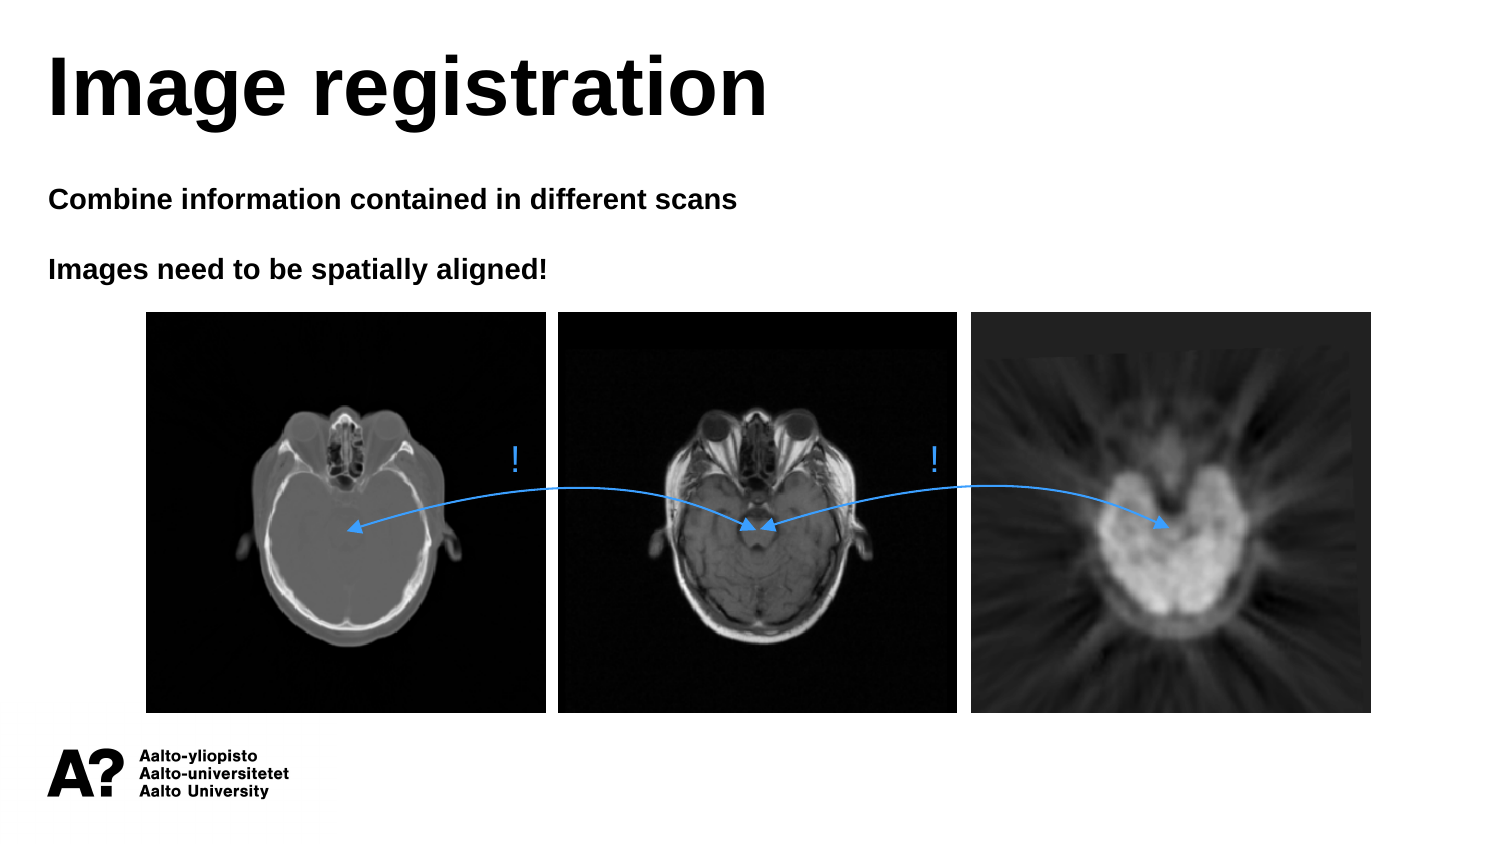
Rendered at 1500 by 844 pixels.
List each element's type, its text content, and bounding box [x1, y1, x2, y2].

list Combine information contained in different scans Images need to be spatially aligned! [48, 180, 1375, 717]
picture [0, 702, 337, 844]
list Image registration [47, 32, 1442, 197]
